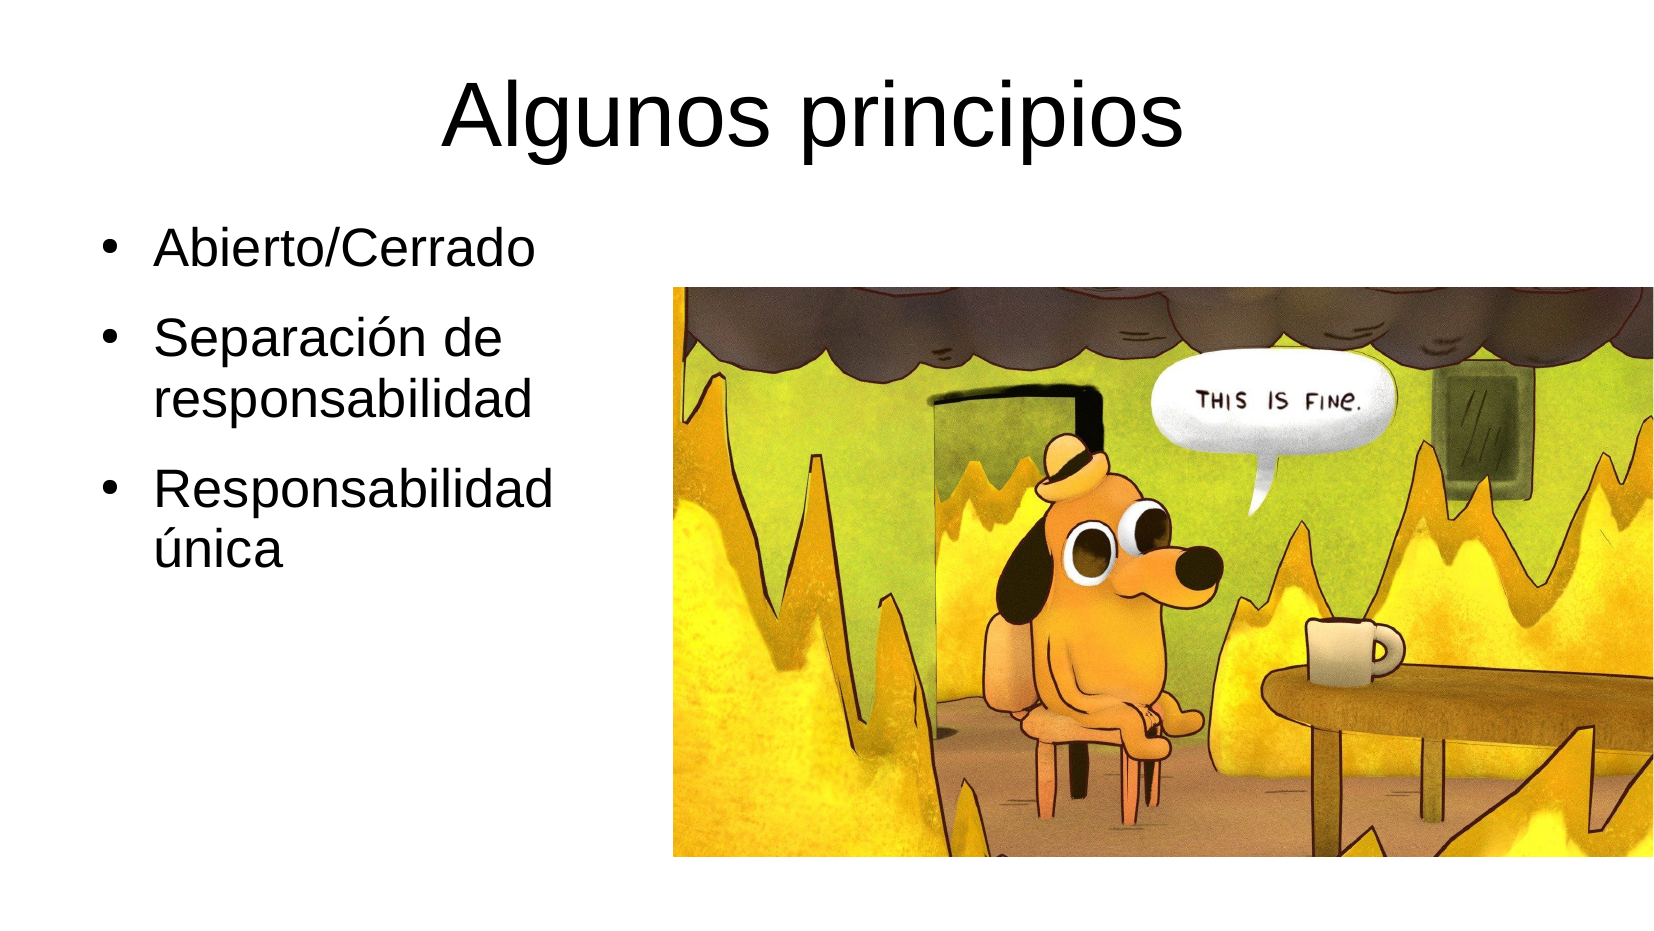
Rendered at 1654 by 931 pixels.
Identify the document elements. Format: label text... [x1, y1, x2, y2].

title Algunos principios [82, 37, 1571, 193]
list Abierto/Cerrado Separación de responsabilidad Responsabilidad única [82, 217, 674, 758]
picture [673, 287, 1654, 857]
